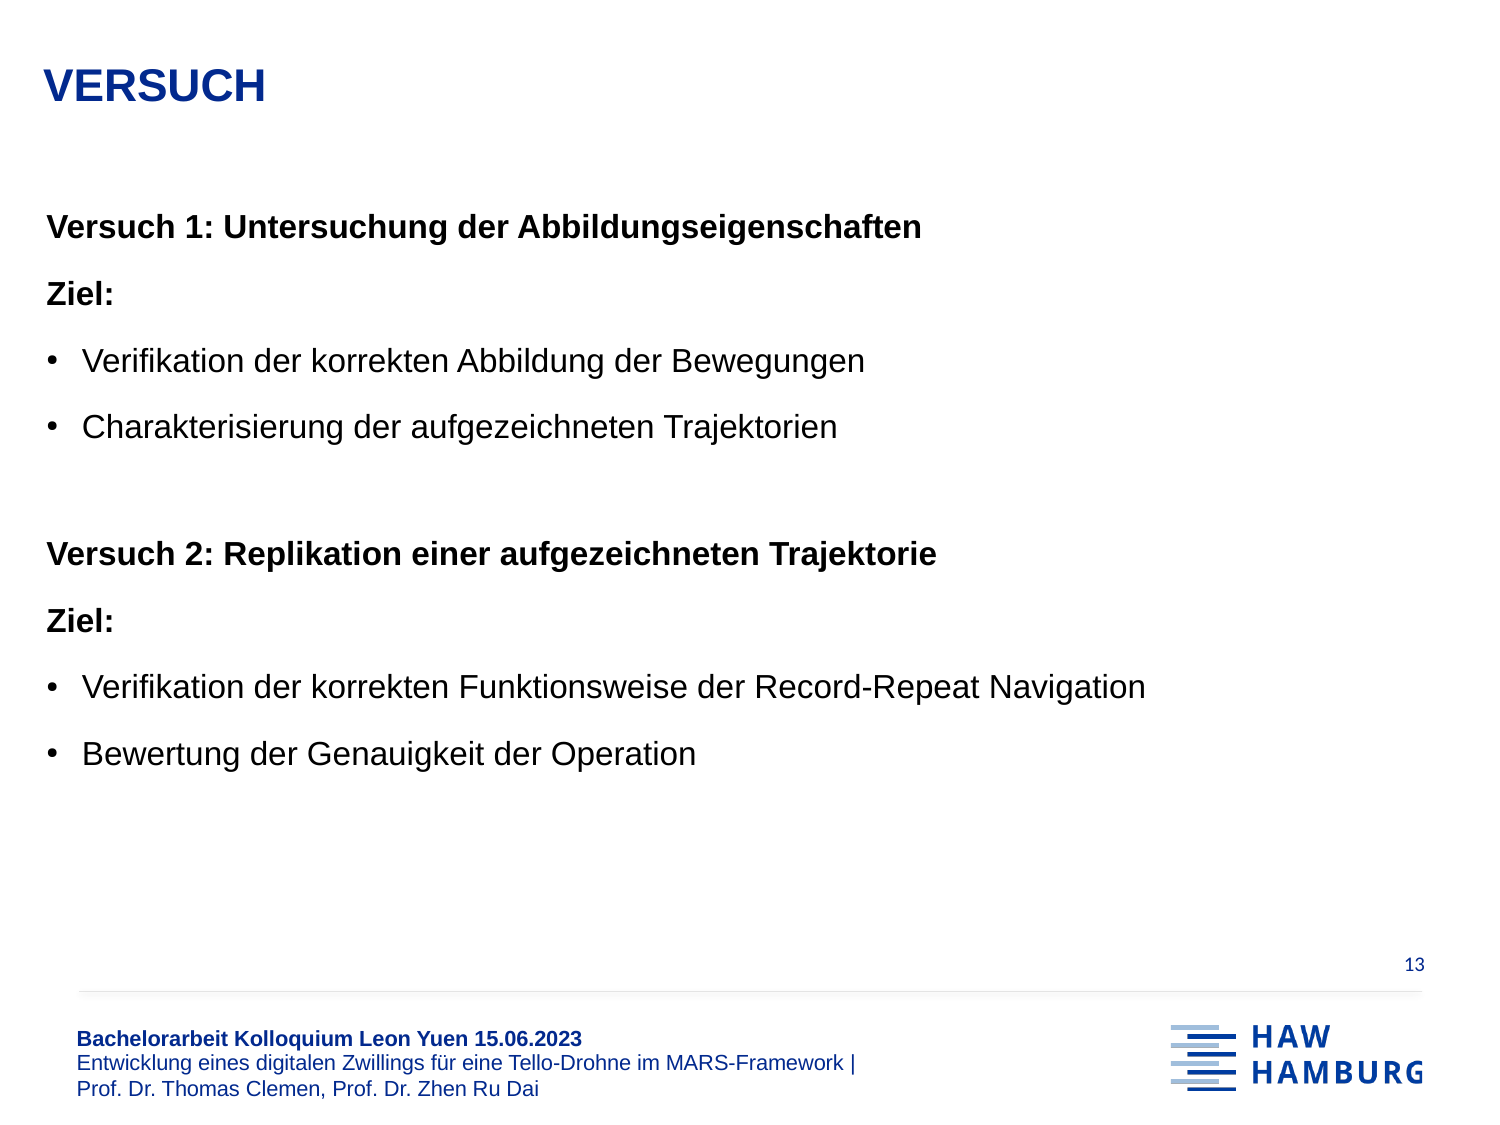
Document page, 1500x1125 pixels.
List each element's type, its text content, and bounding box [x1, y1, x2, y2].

title VERSUCH [43, 17, 1393, 153]
list Versuch 1: Untersuchung der Abbildungseigenschaften Ziel: Verifikation der korrekten Abbildung der Bewegungen Charakterisierung der aufgezeichneten Trajektorien Versuch 2: Replikation einer aufgezeichneten Trajektorie Ziel: Verifikation der korrekten Funktionsweise der Record-Repeat Navigation Bewertung der Genauigkeit der Operation [46, 209, 1464, 992]
